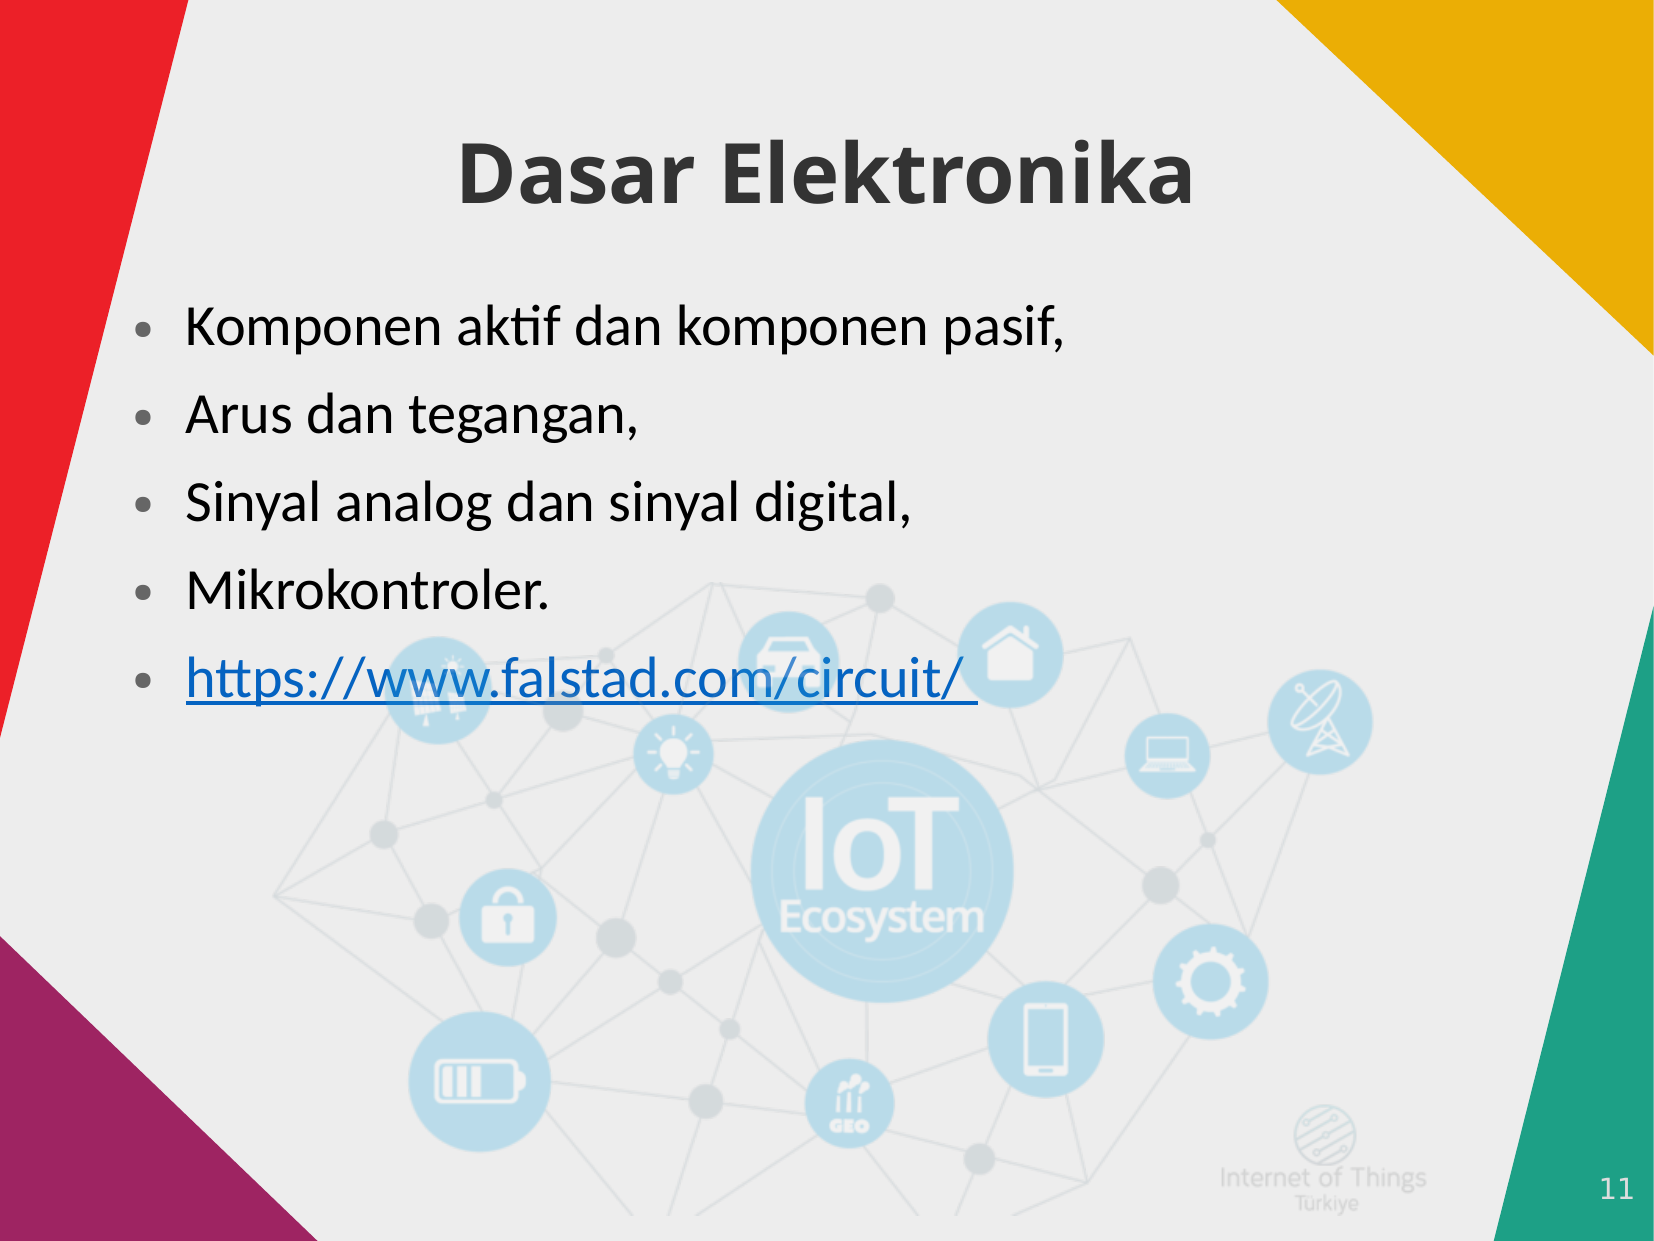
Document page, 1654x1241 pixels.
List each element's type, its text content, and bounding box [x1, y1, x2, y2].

list Komponen aktif dan komponen pasif, Arus dan tegangan, Sinyal analog dan sinyal digital, Mikrokontroler. https://www.falstad.com/circuit/ [114, 302, 1539, 1033]
picture [221, 582, 1441, 1216]
title Dasar Elektronika [114, 73, 1539, 271]
